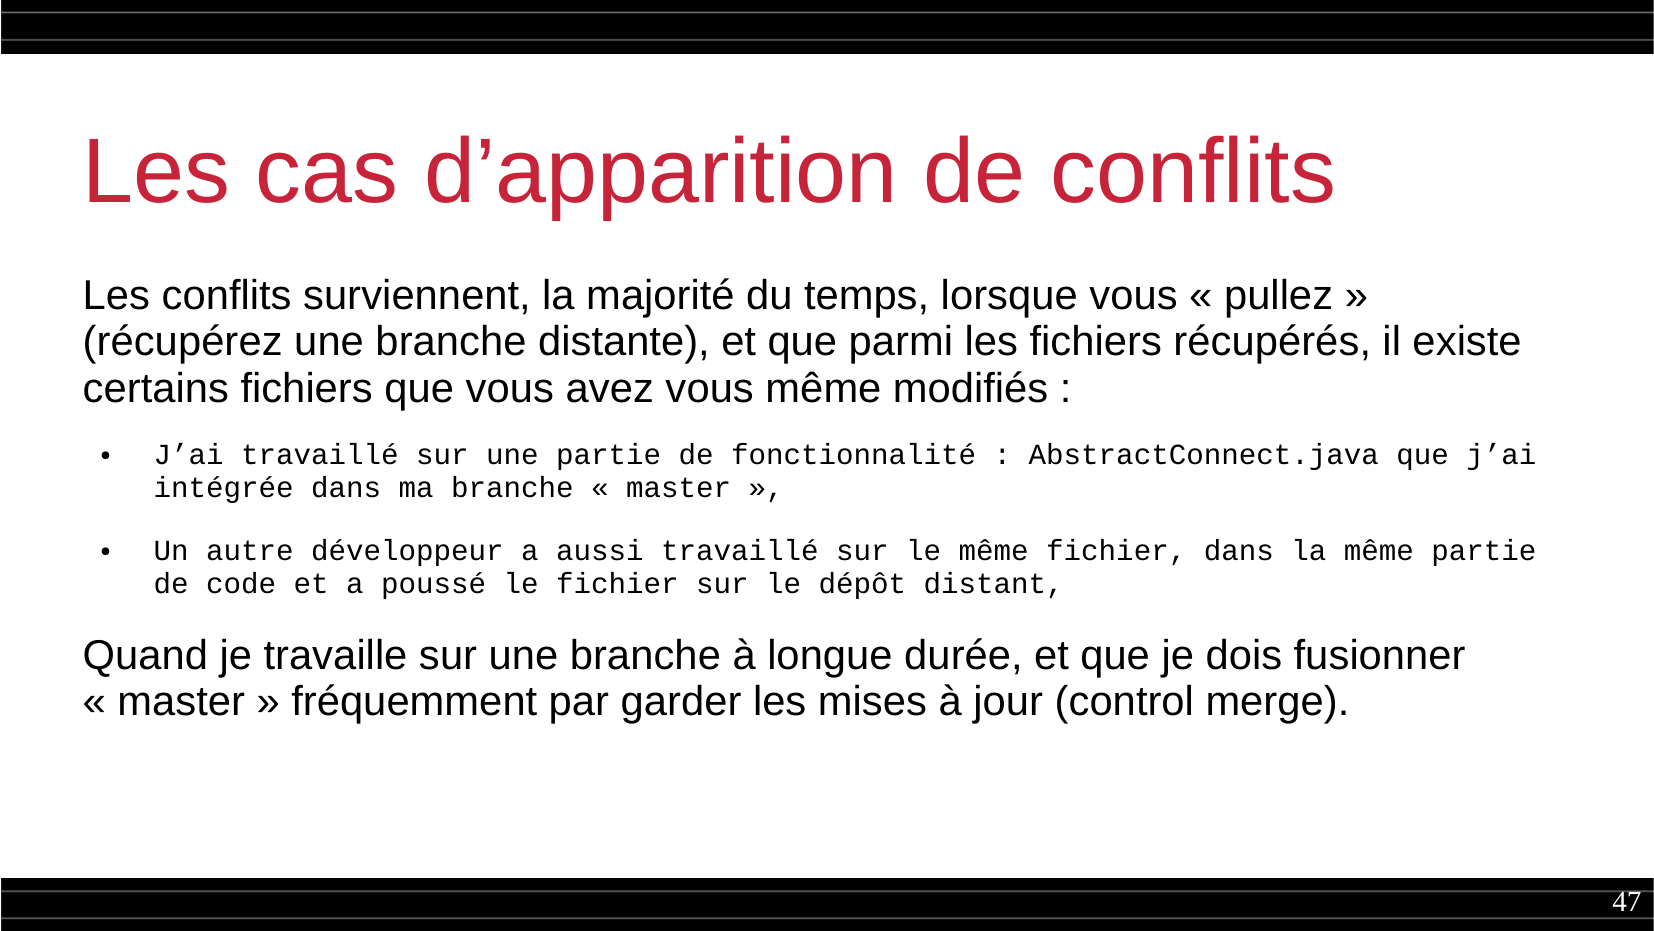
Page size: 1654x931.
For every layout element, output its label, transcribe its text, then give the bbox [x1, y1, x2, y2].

picture [1, 878, 1654, 931]
picture [1, 0, 1654, 54]
title Les cas d’apparition de conflits [82, 92, 1571, 249]
list Les conflits surviennent, la majorité du temps, lorsque vous « pullez » (récupérez une branche distante), et que parmi les fichiers récupérés, il existe certains fichiers que vous avez vous même modifiés : J’ai travaillé sur une partie de fonctionnalité : AbstractConnect.java que j’ai intégrée dans ma branche « master », Un autre développeur a aussi travaillé sur le même fichier, dans la même partie de code et a poussé le fichier sur le dépôt distant, Quand je travaille sur une branche à longue durée, et que je dois fusionner « master » fréquemment par garder les mises à jour (control merge). [82, 271, 1571, 851]
